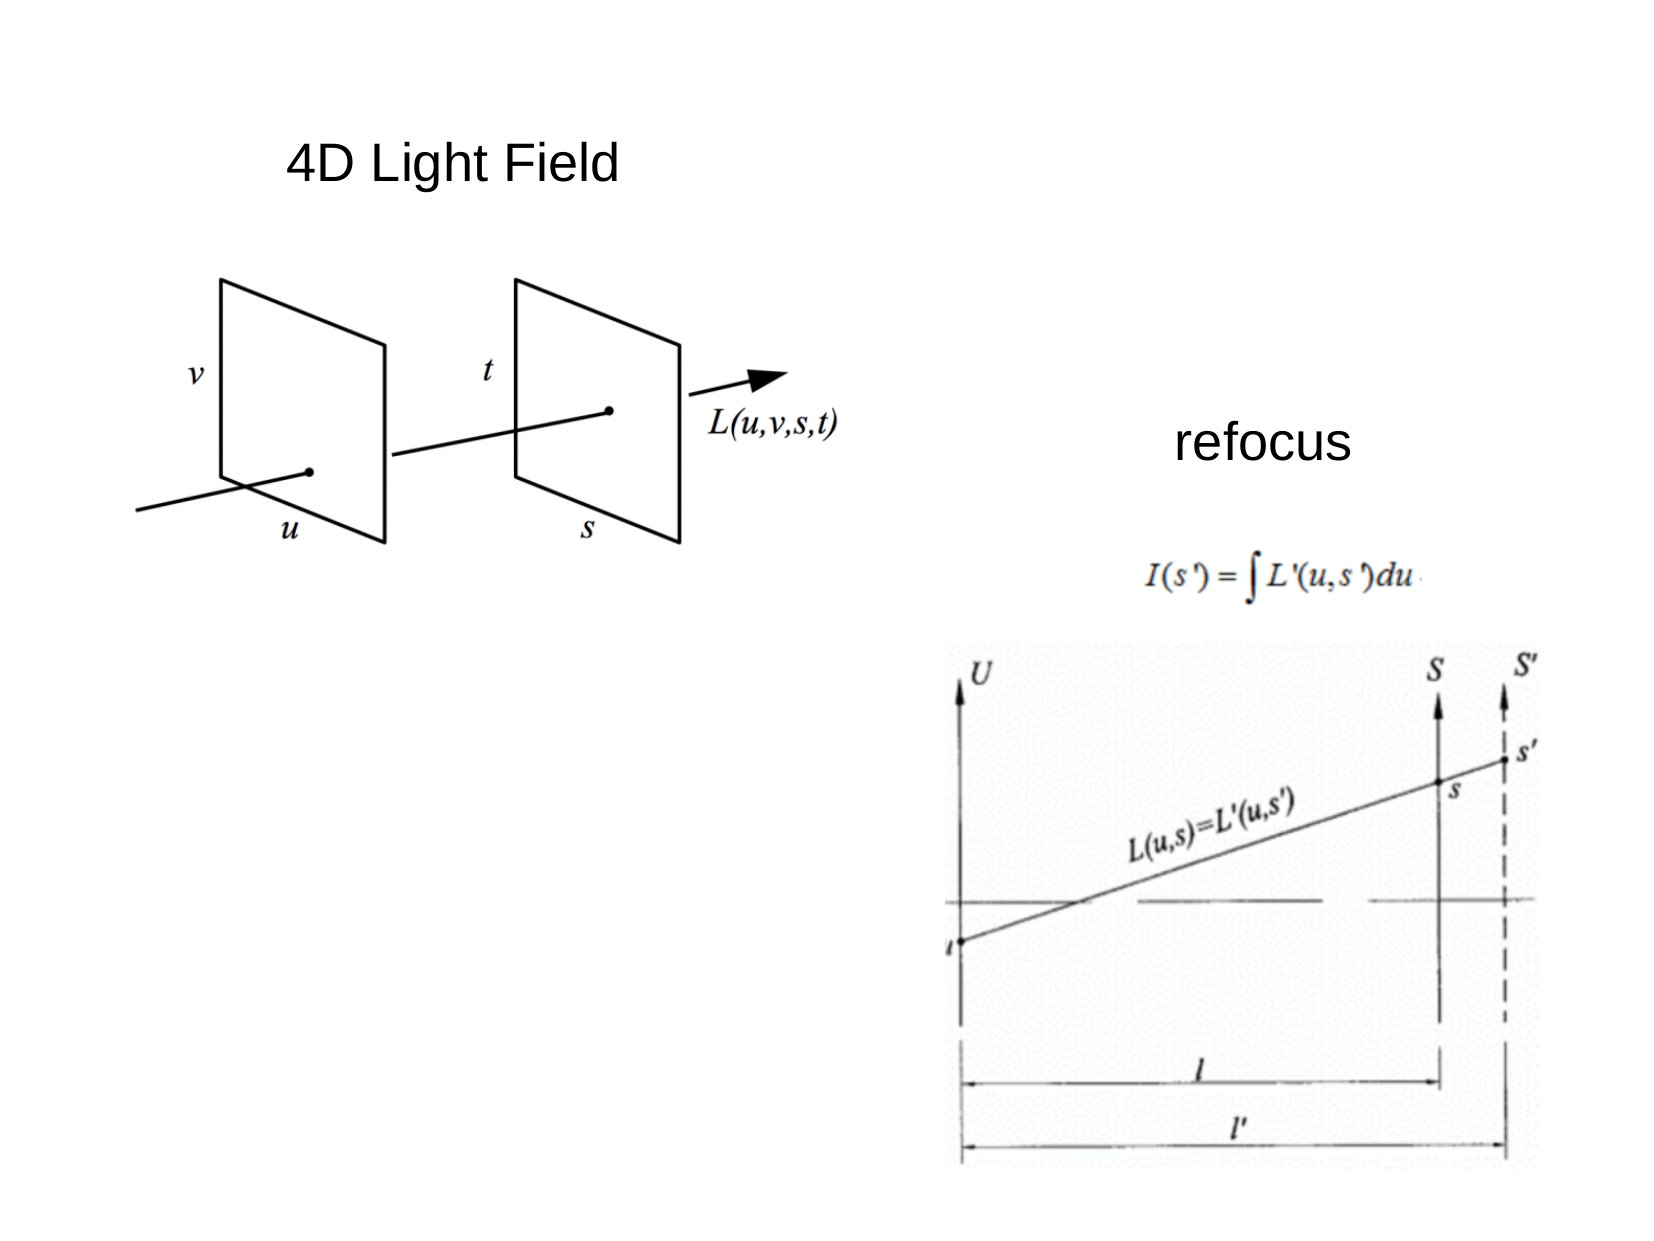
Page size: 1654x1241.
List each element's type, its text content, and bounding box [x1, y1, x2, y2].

title 4D Light Field [142, 90, 766, 236]
picture [945, 542, 1546, 1171]
title refocus [952, 368, 1576, 515]
picture [29, 254, 901, 570]
